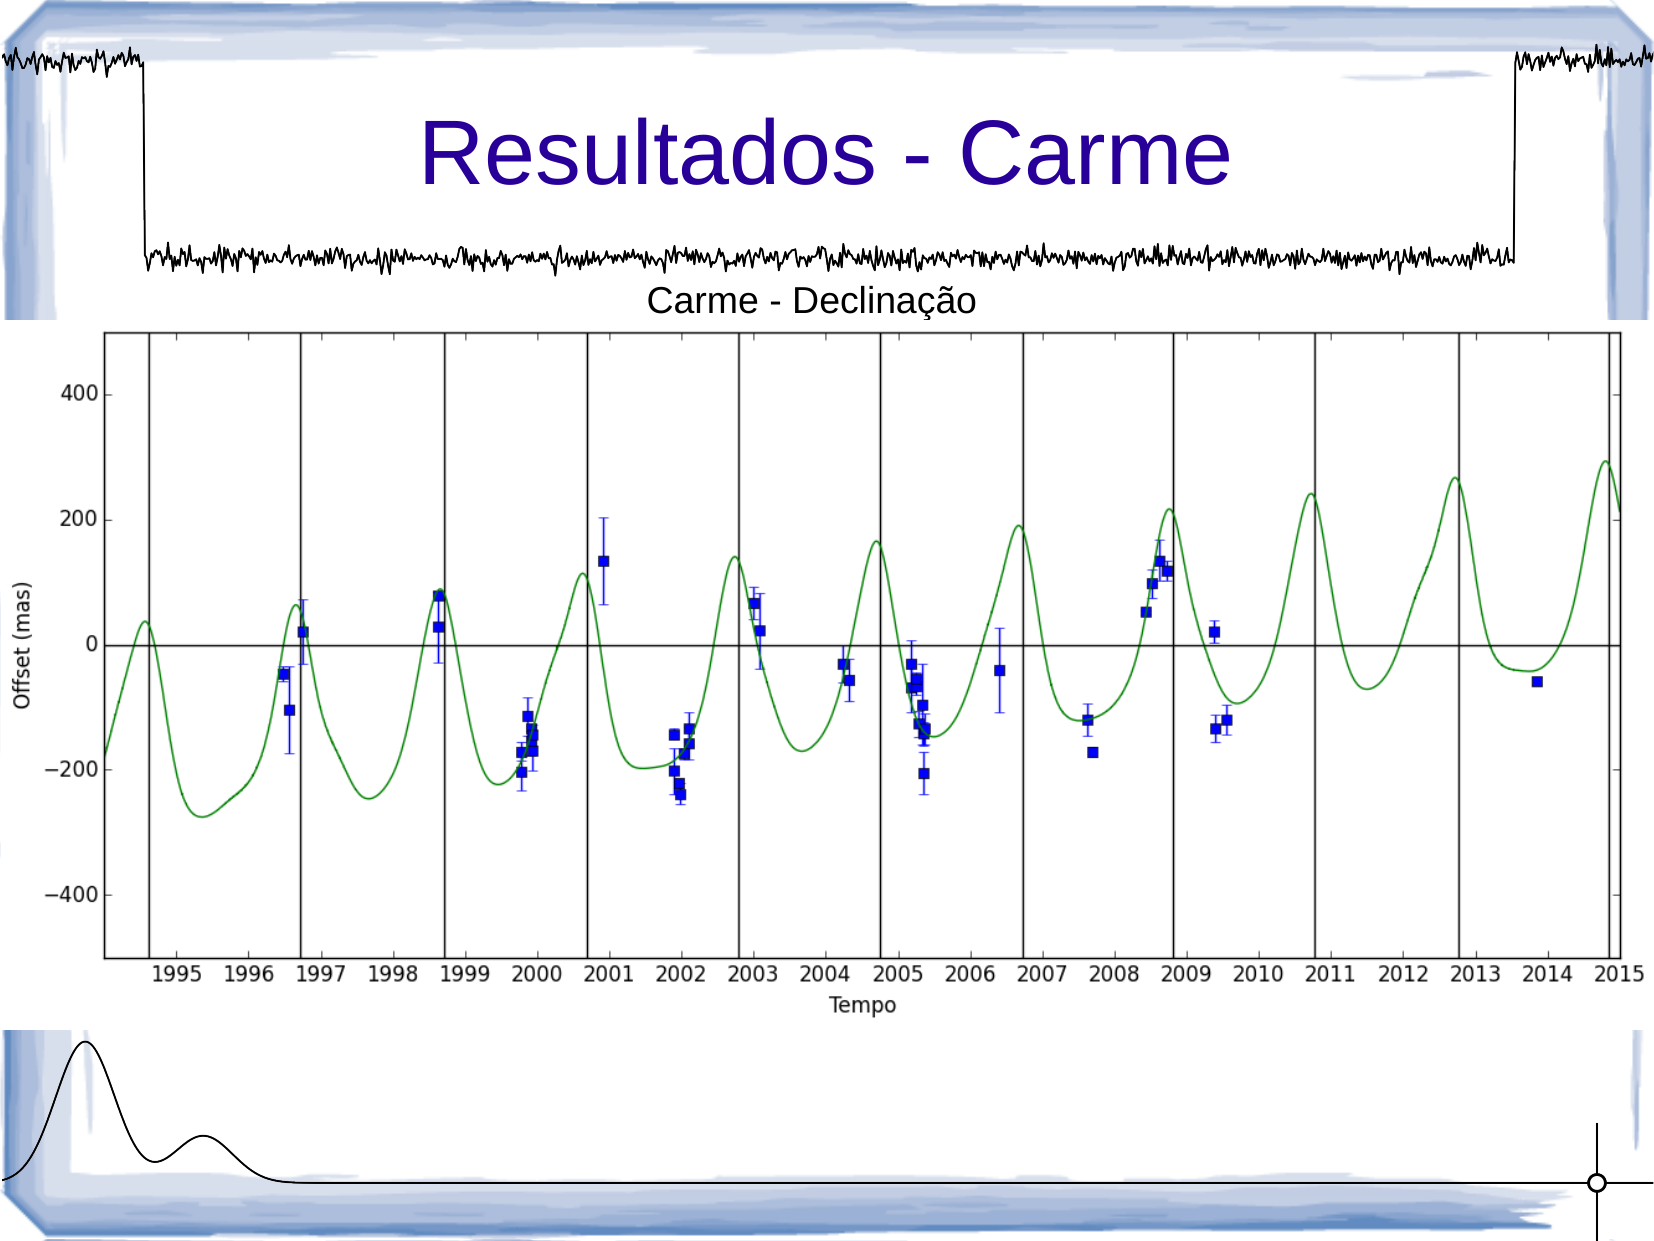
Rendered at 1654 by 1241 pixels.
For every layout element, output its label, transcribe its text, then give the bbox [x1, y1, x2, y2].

picture [0, 0, 1654, 1241]
text_box Carme - Declinação [631, 271, 993, 320]
